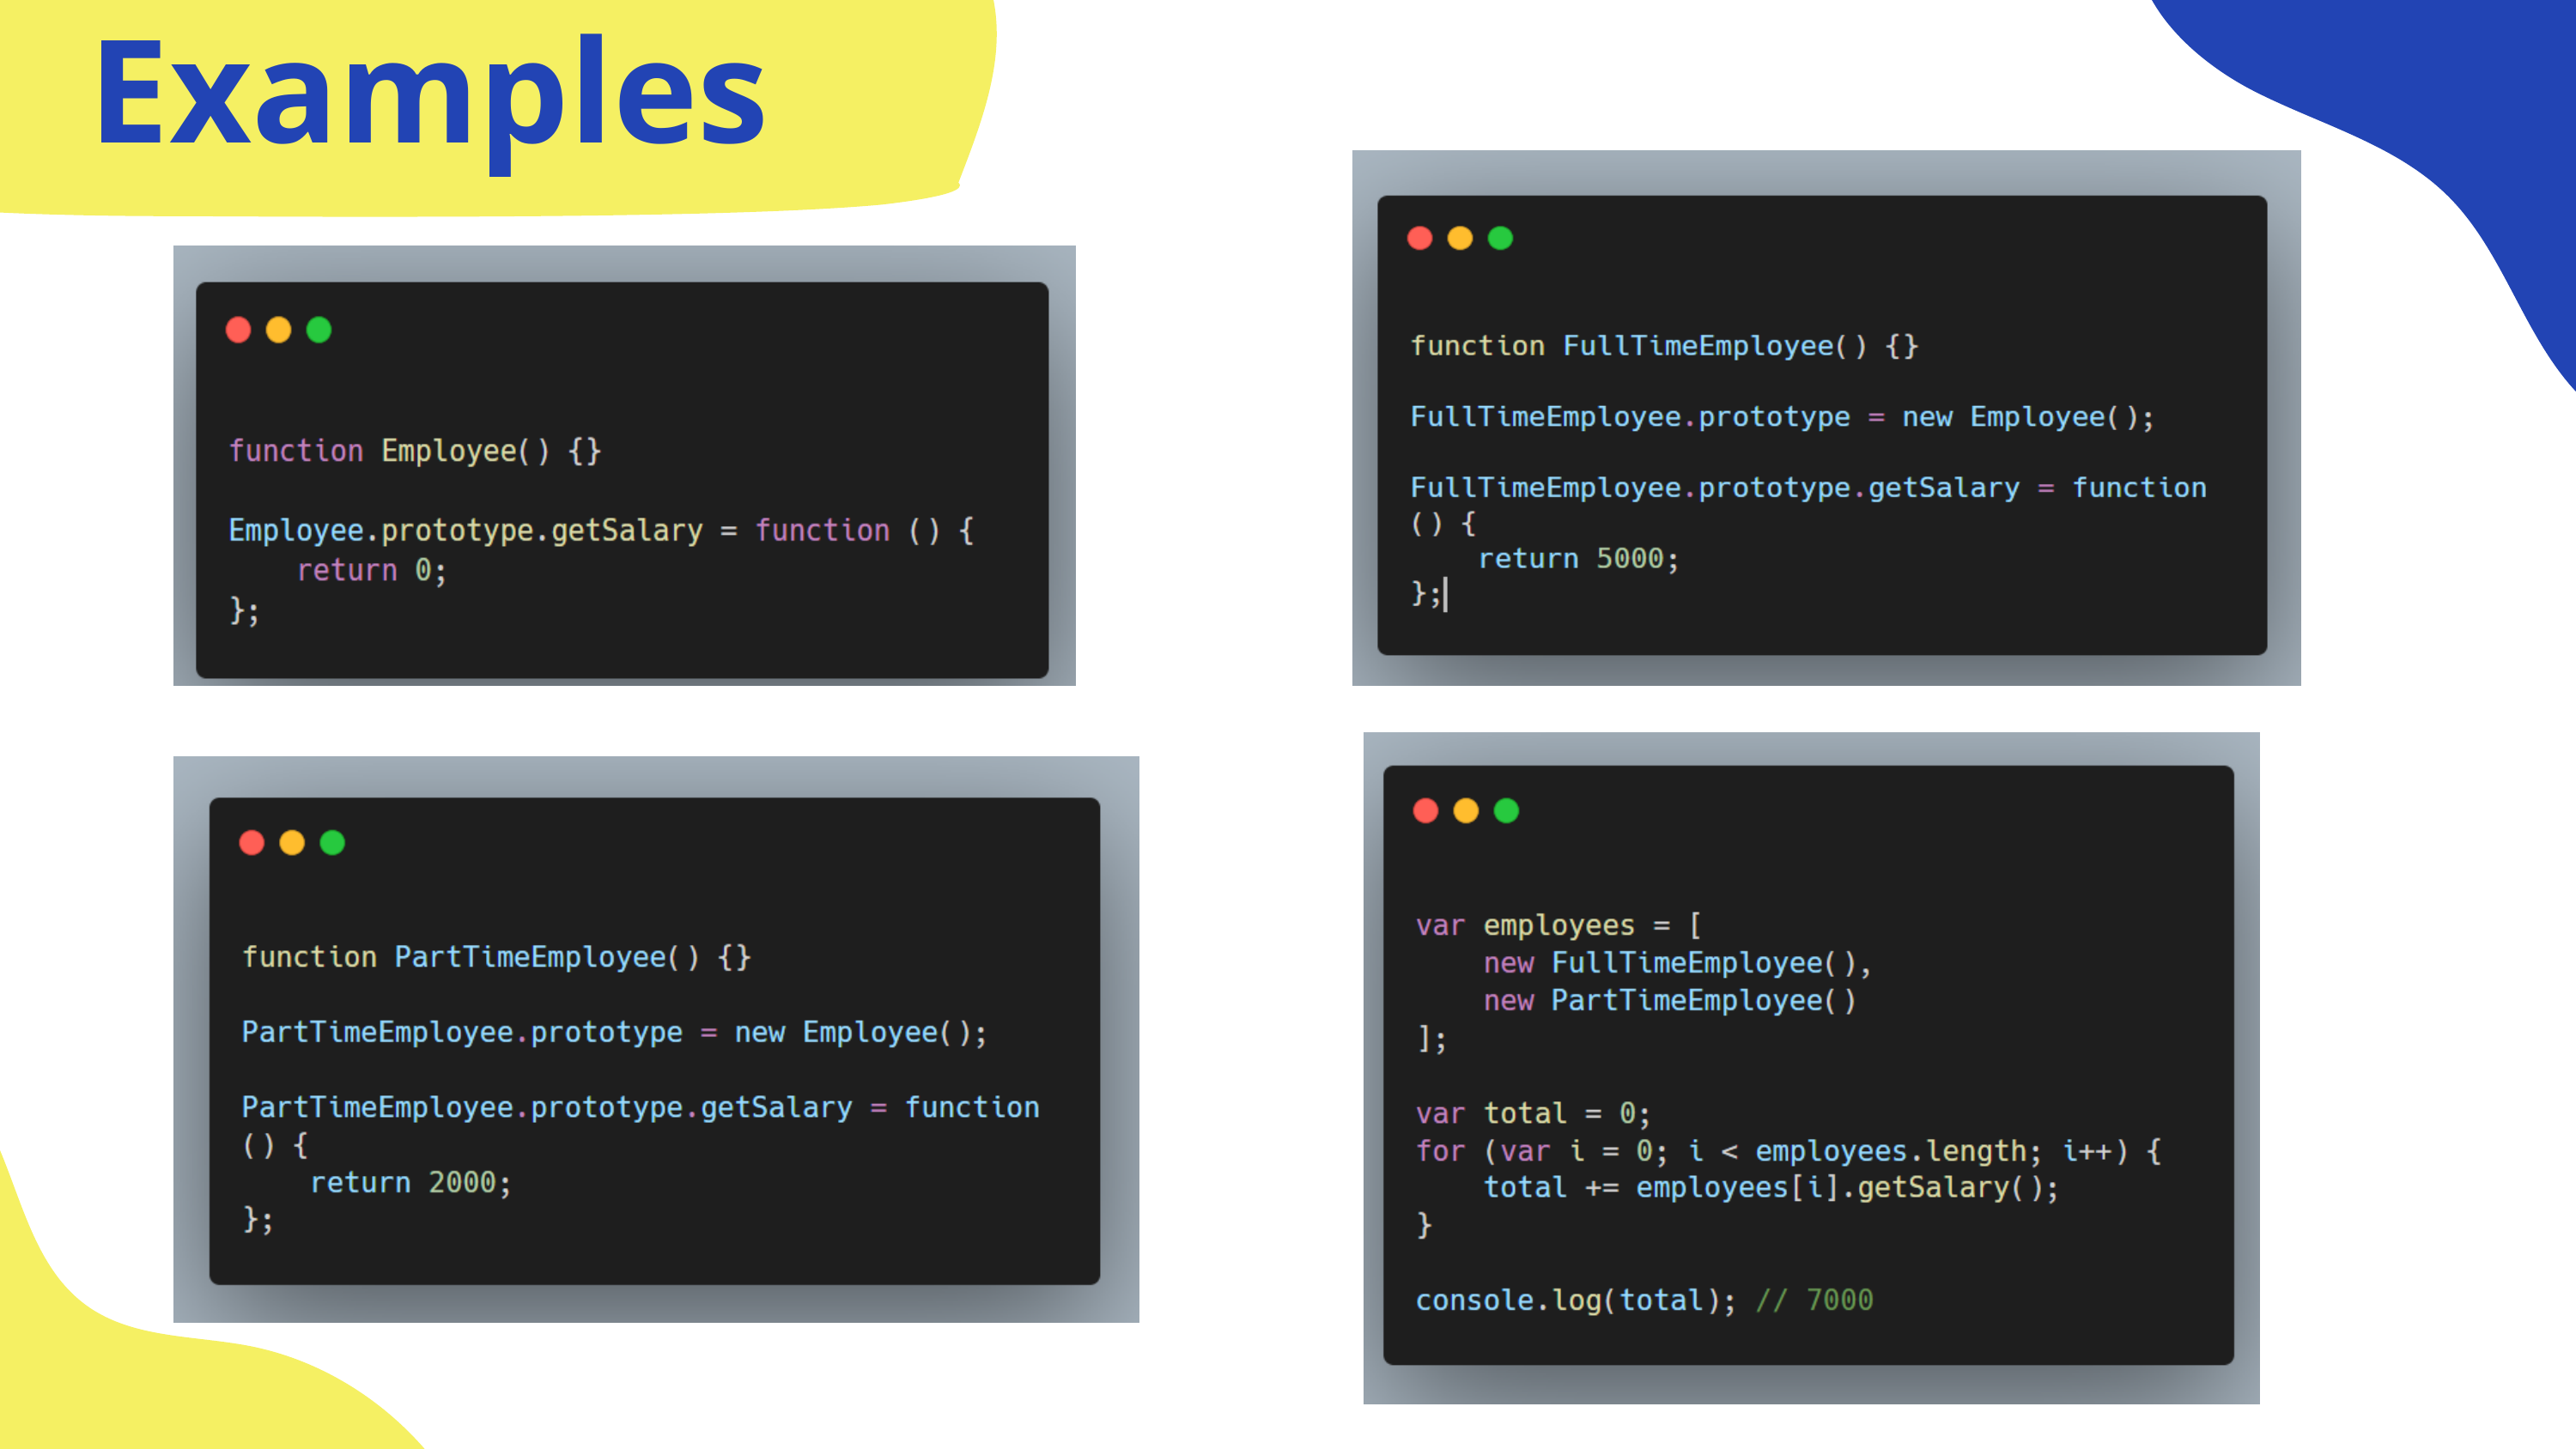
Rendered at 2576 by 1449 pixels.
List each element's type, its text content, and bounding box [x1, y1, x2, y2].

picture [1364, 733, 2260, 1404]
text_box Examples [0, 0, 973, 167]
text_box [2140, 0, 2576, 491]
picture [173, 246, 1076, 686]
text_box [0, 979, 495, 1449]
picture [1352, 150, 2301, 686]
text_box [0, 0, 1076, 221]
picture [173, 756, 1139, 1323]
